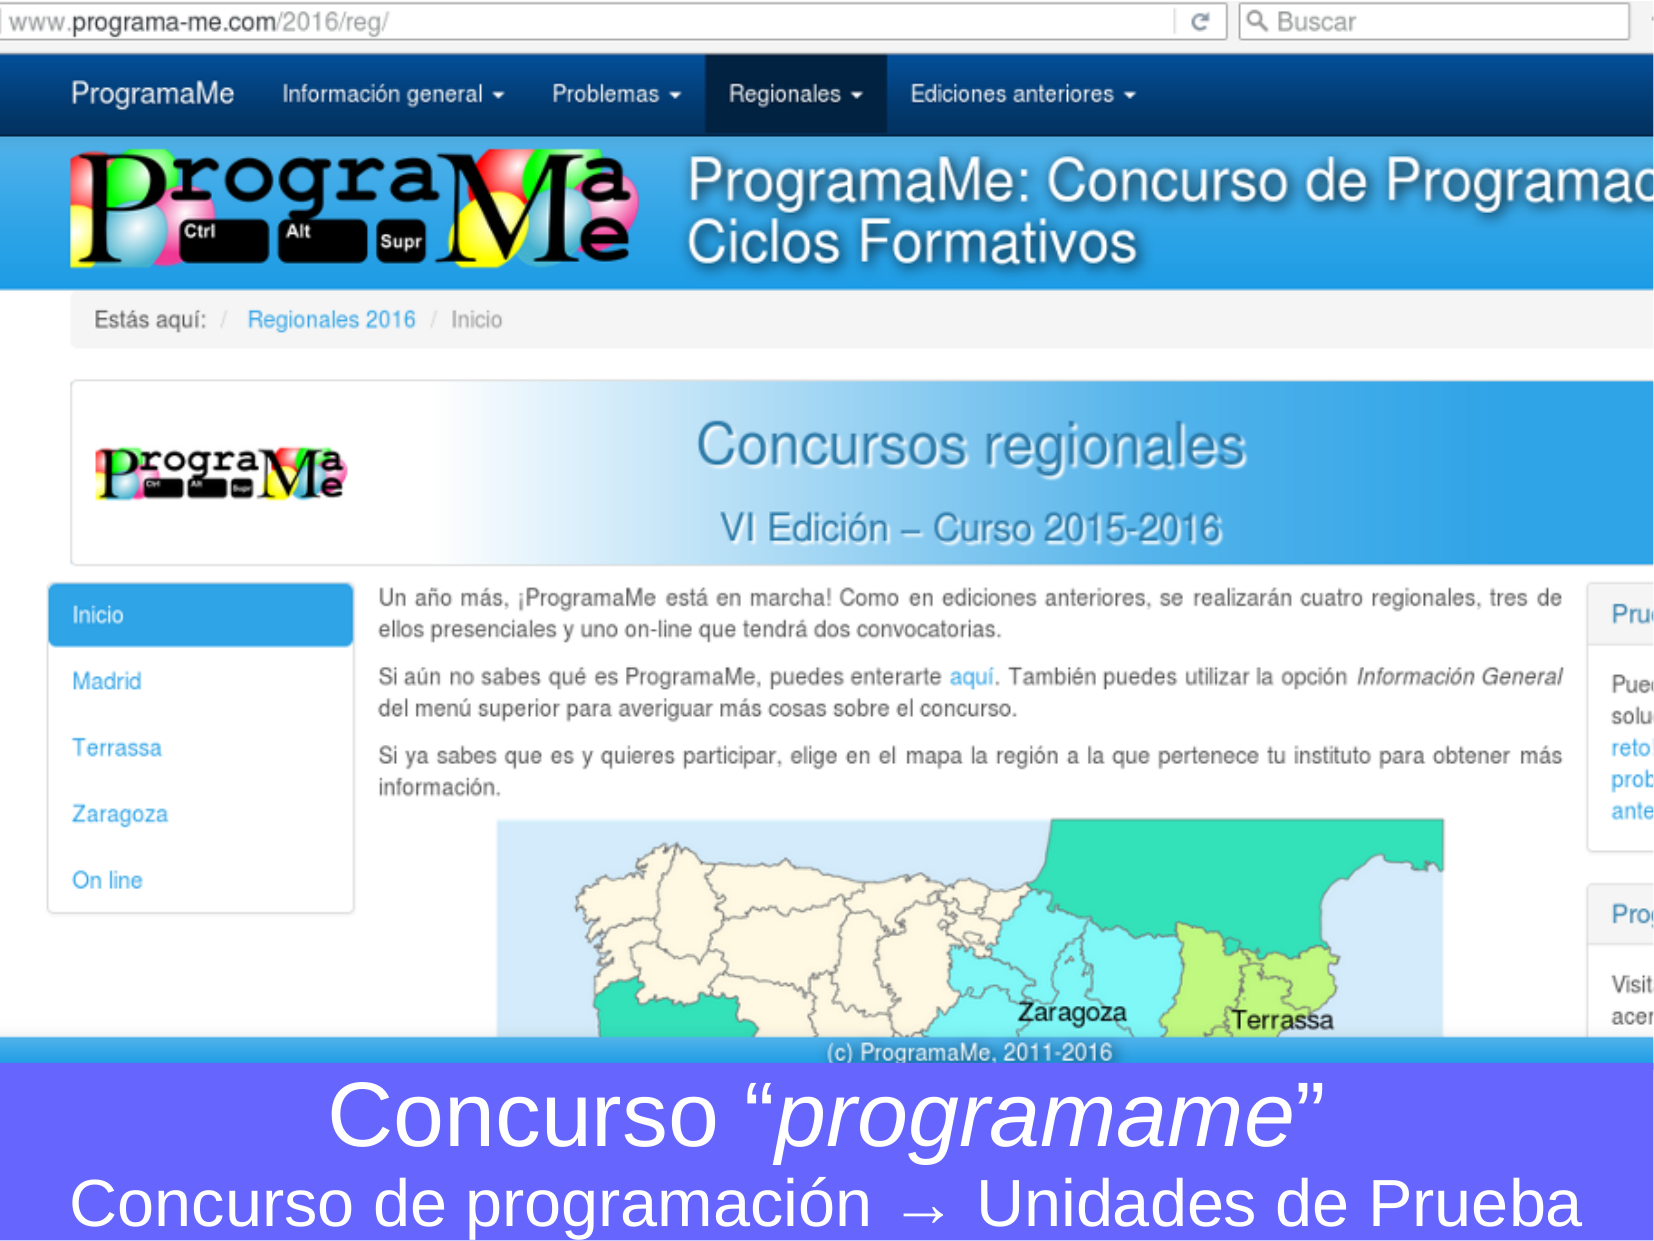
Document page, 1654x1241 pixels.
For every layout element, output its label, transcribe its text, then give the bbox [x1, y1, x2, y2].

title Concurso “programame” Concurso de programación → Unidades de Prueba [0, 1062, 1654, 1241]
picture [0, 1, 1654, 1062]
